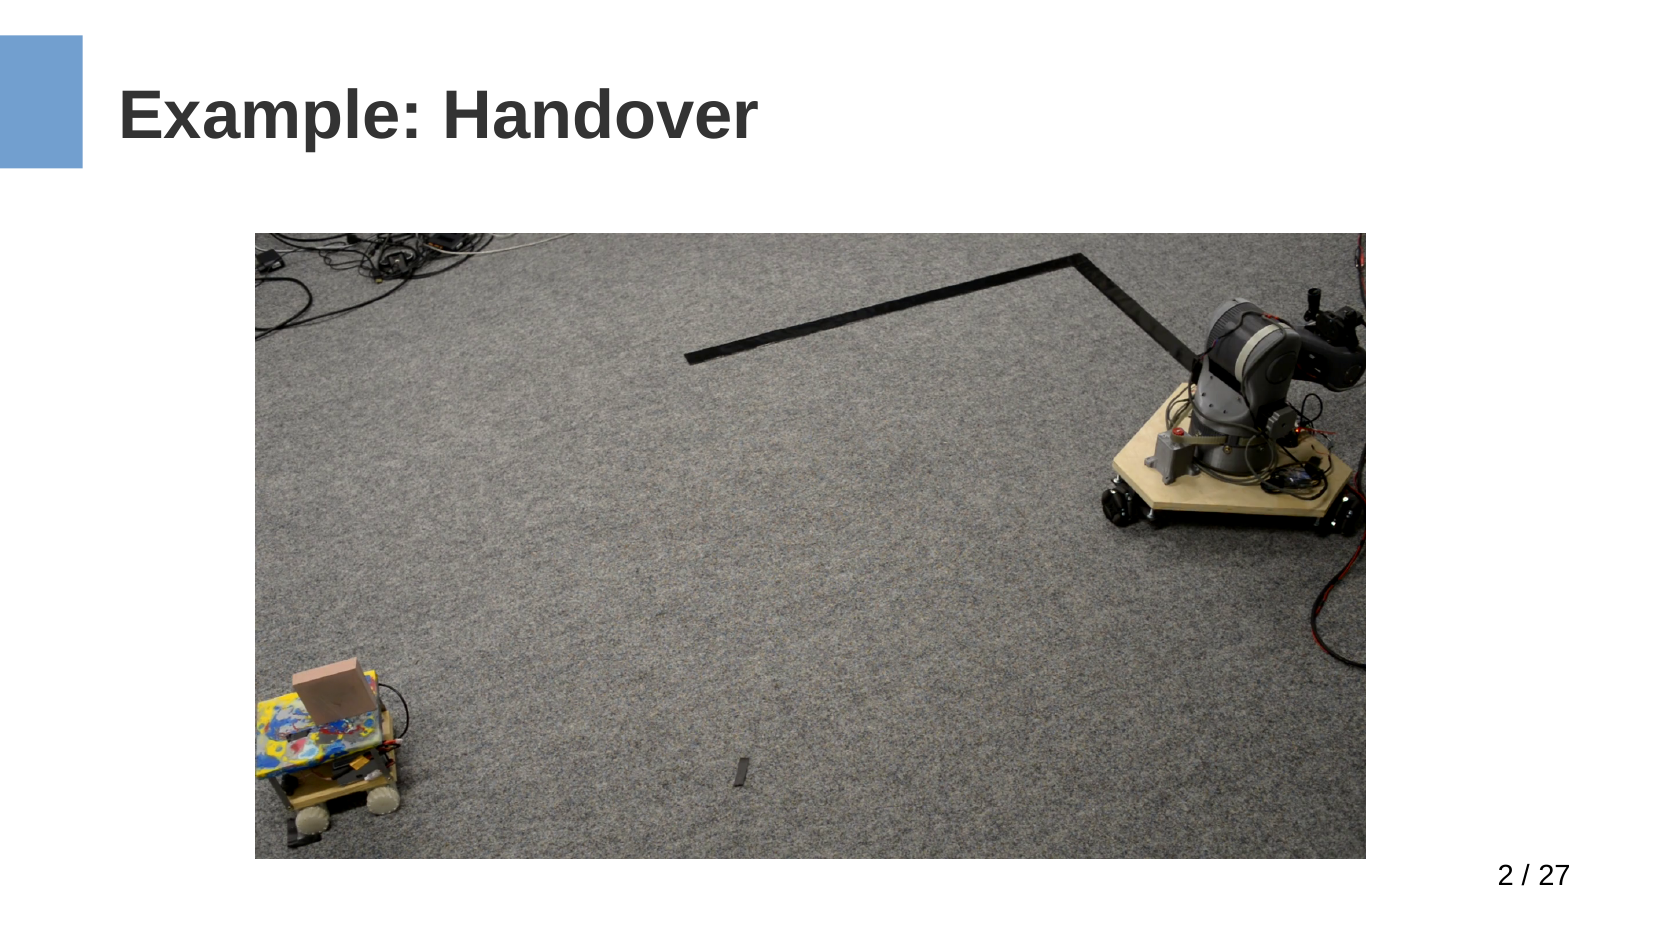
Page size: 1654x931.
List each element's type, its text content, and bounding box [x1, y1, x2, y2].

picture [255, 233, 1366, 859]
title Example: Handover [118, 37, 1571, 193]
